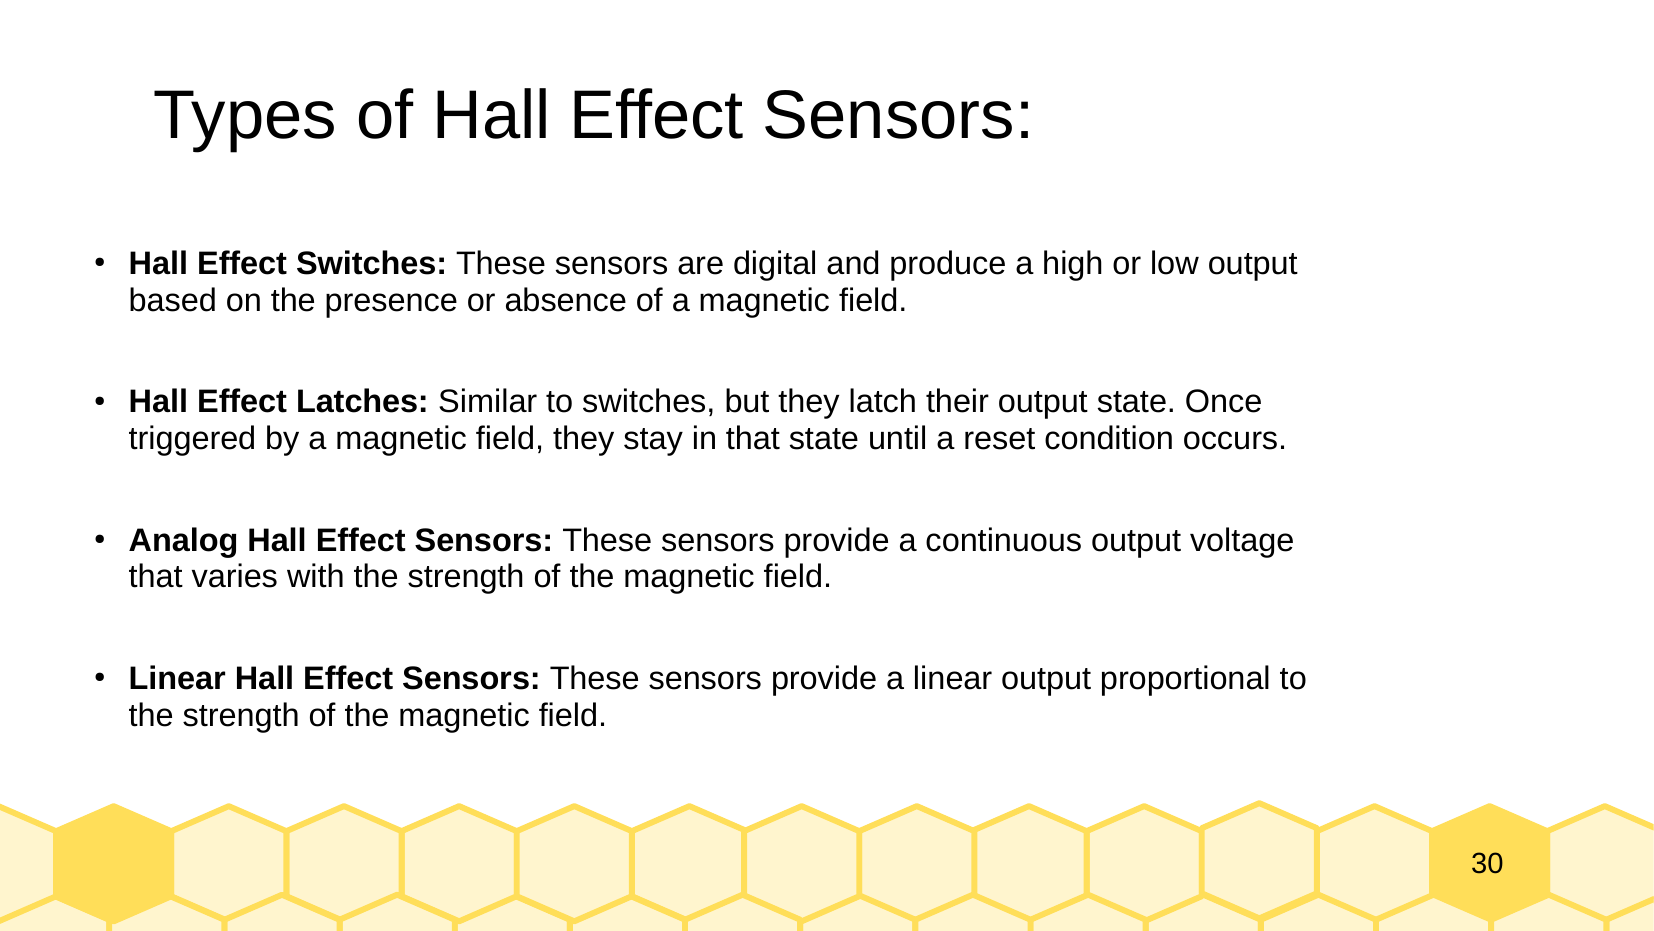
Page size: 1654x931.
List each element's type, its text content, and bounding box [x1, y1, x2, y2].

title Types of Hall Effect Sensors: [82, 37, 1571, 193]
list Hall Effect Switches: These sensors are digital and produce a high or low output based on the presence or absence of a magnetic field. Hall Effect Latches: Similar to switches, but they latch their output state. Once triggered by a magnetic field, they stay in that state until a reset condition occurs. Analog Hall Effect Sensors: These sensors provide a continuous output voltage that varies with the strength of the magnetic field. Linear Hall Effect Sensors: These sensors provide a linear output proportional to the strength of the magnetic field. [82, 193, 1351, 734]
